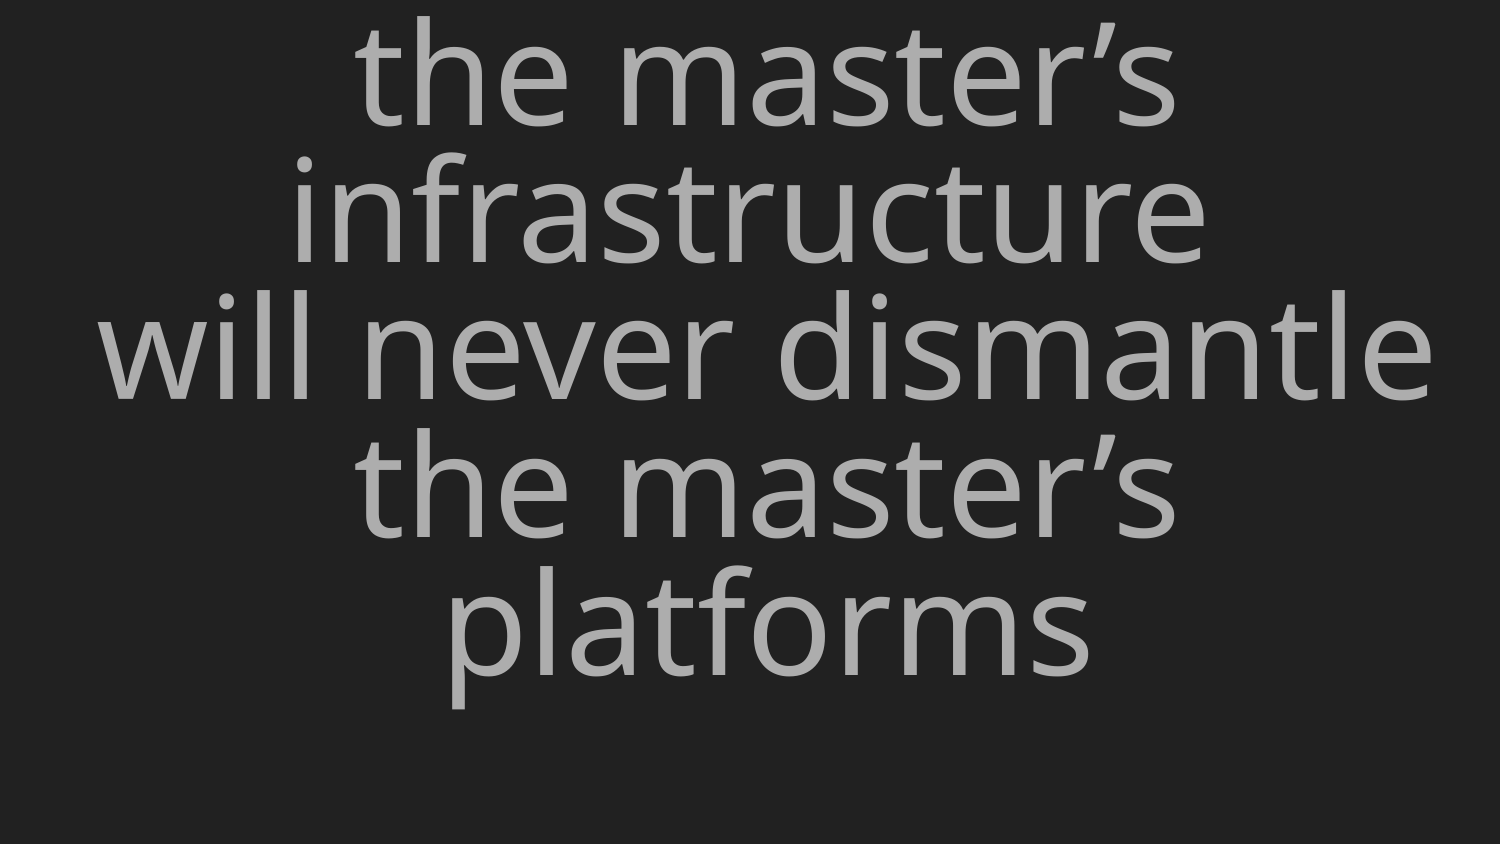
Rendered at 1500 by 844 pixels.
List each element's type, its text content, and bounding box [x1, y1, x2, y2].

subtitle the master’s infrastructure will never dismantle the master’s platforms [68, 0, 1467, 130]
